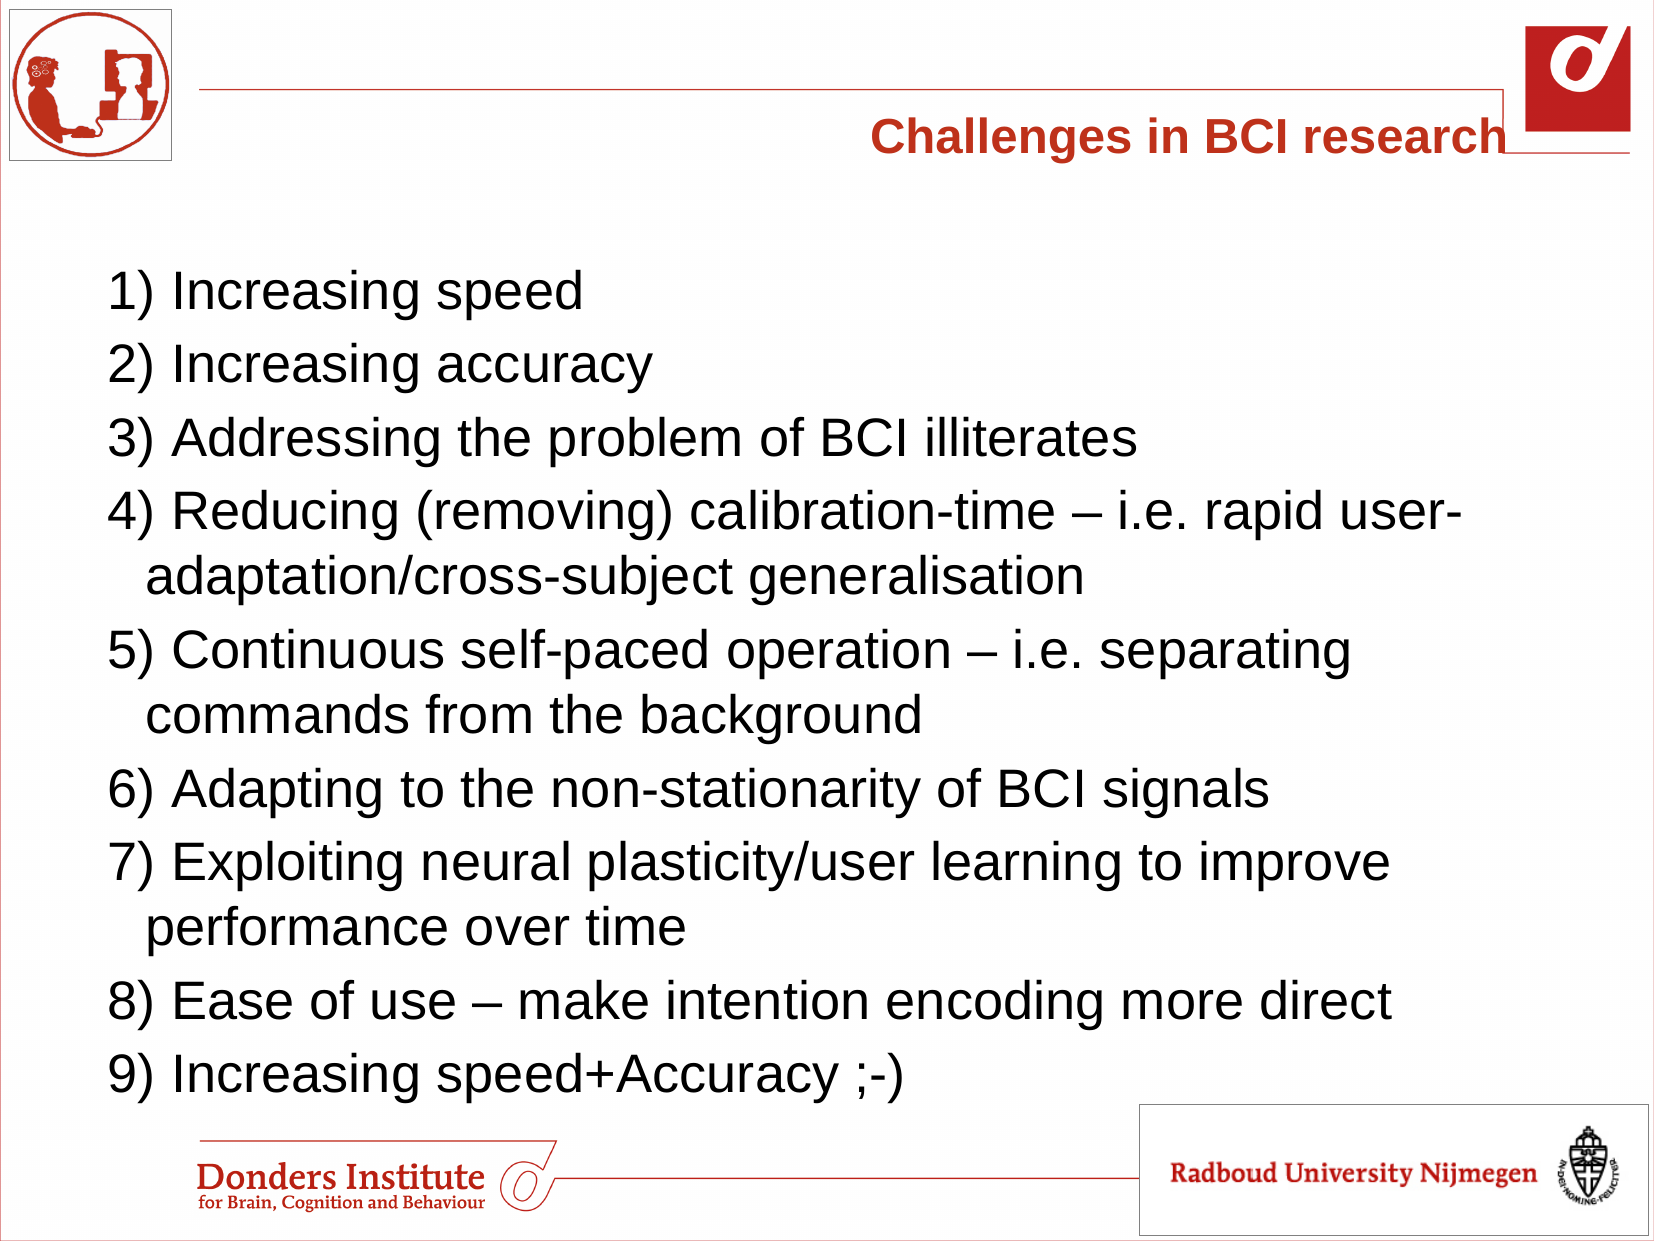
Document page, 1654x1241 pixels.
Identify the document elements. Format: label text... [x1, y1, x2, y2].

picture [0, 0, 1654, 1241]
list Increasing speed Increasing accuracy Addressing the problem of BCI illiterates Reducing (removing) calibration-time – i.e. rapid user-adaptation/cross-subject generalisation Continuous self-paced operation – i.e. separating commands from the background Adapting to the non-stationarity of BCI signals Exploiting neural plasticity/user learning to improve performance over time Ease of use – make intention encoding more direct Increasing speed+Accuracy ;-) [100, 255, 1506, 1200]
title Challenges in BCI research [870, 102, 1592, 181]
